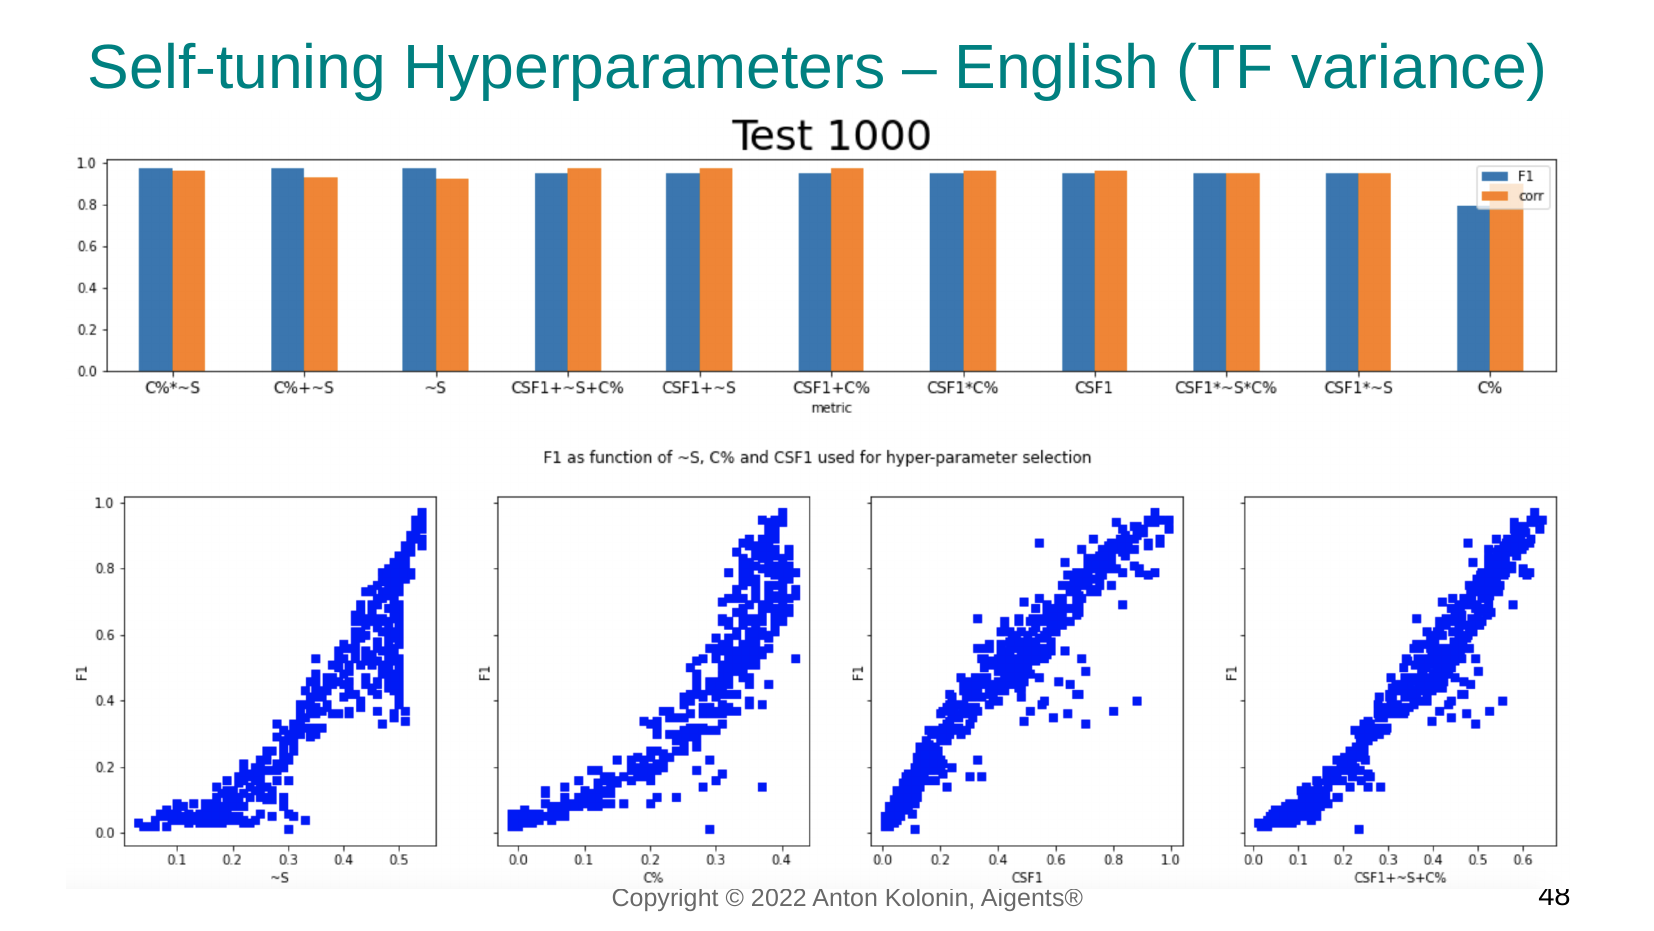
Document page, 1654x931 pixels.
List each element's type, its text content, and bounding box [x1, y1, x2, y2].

picture [66, 110, 1570, 889]
text_box Self-tuning Hyperparameters – English (TF variance) [0, 0, 1630, 135]
